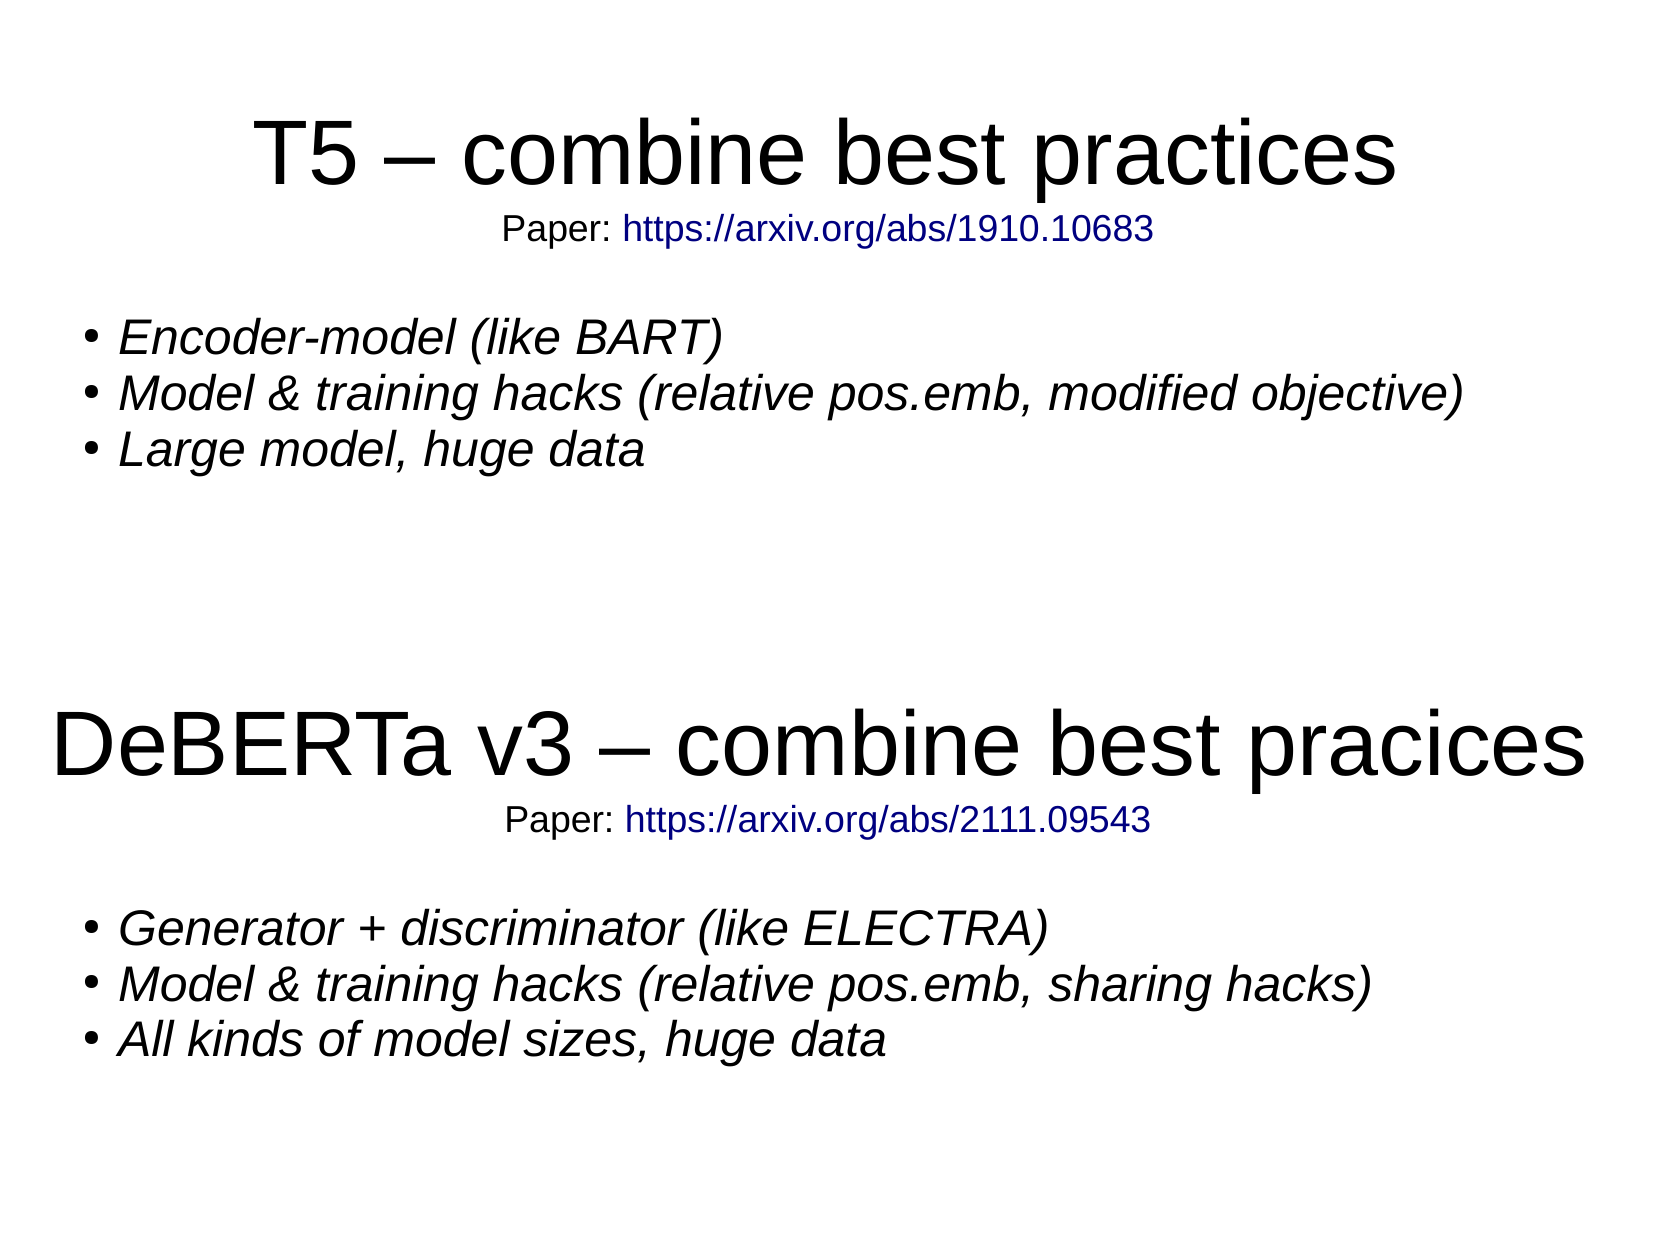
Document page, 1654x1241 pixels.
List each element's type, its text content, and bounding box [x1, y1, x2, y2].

text_box Generator + discriminator (like ELECTRA) Model & training hacks (relative pos.emb, sharing hacks) All kinds of model sizes, huge data [82, 844, 1571, 1068]
text_box Paper: https://arxiv.org/abs/1910.10683 [468, 200, 1199, 300]
title DeBERTa v3 – combine best pracices [0, 639, 1654, 848]
text_box Paper: https://arxiv.org/abs/2111.09543 [468, 791, 1199, 890]
title T5 – combine best practices [82, 49, 1571, 253]
subtitle Encoder-model (like BART) Model & training hacks (relative pos.emb, modified objective) Large model, huge data [82, 253, 1571, 477]
